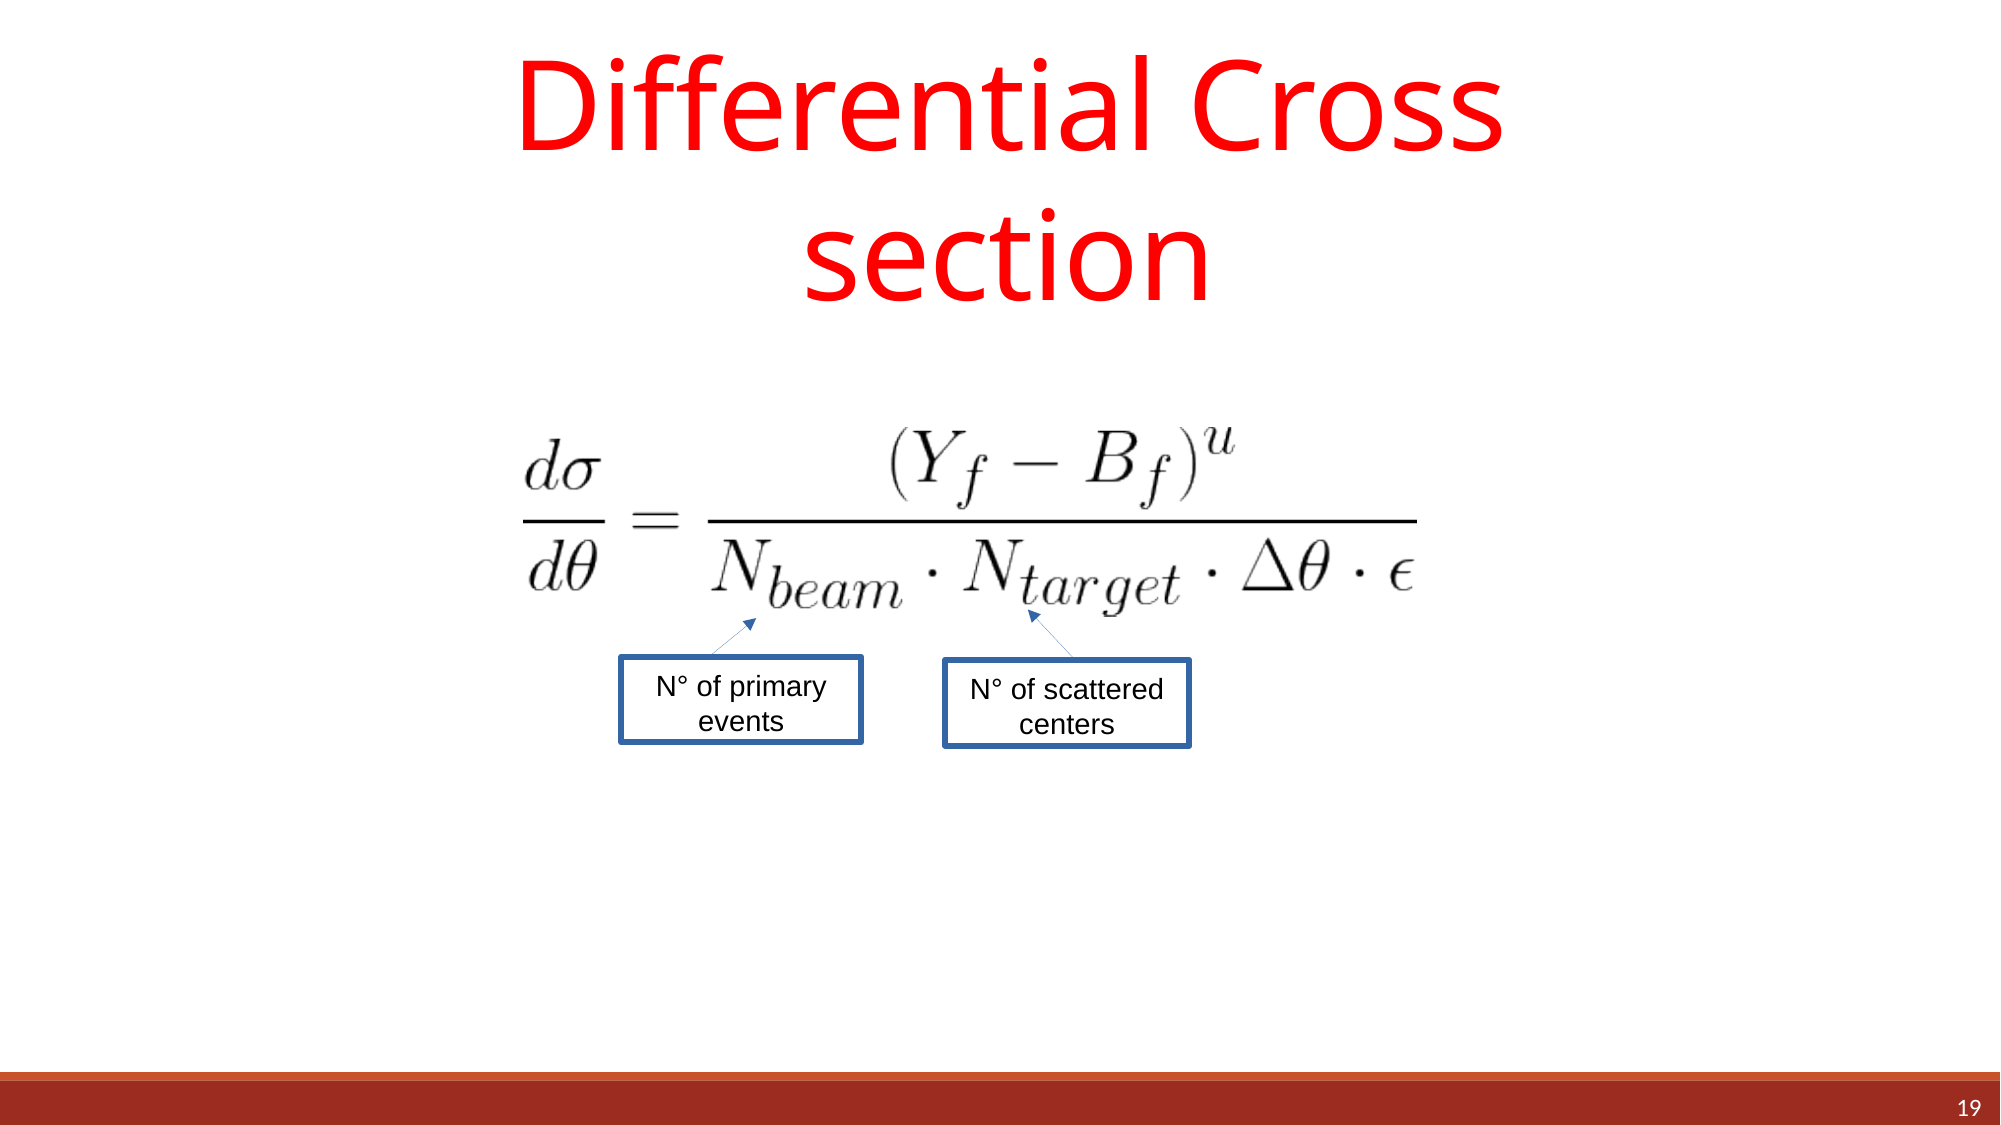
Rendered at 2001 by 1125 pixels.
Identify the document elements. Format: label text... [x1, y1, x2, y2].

text_box Differential Cross section [290, 23, 1725, 188]
picture [523, 427, 1417, 617]
text_box [0, 1072, 2000, 1125]
text_box N° of scattered centers [945, 659, 1190, 746]
text_box N° of primary events [621, 656, 862, 743]
text_box <numero> [1949, 1095, 1988, 1122]
